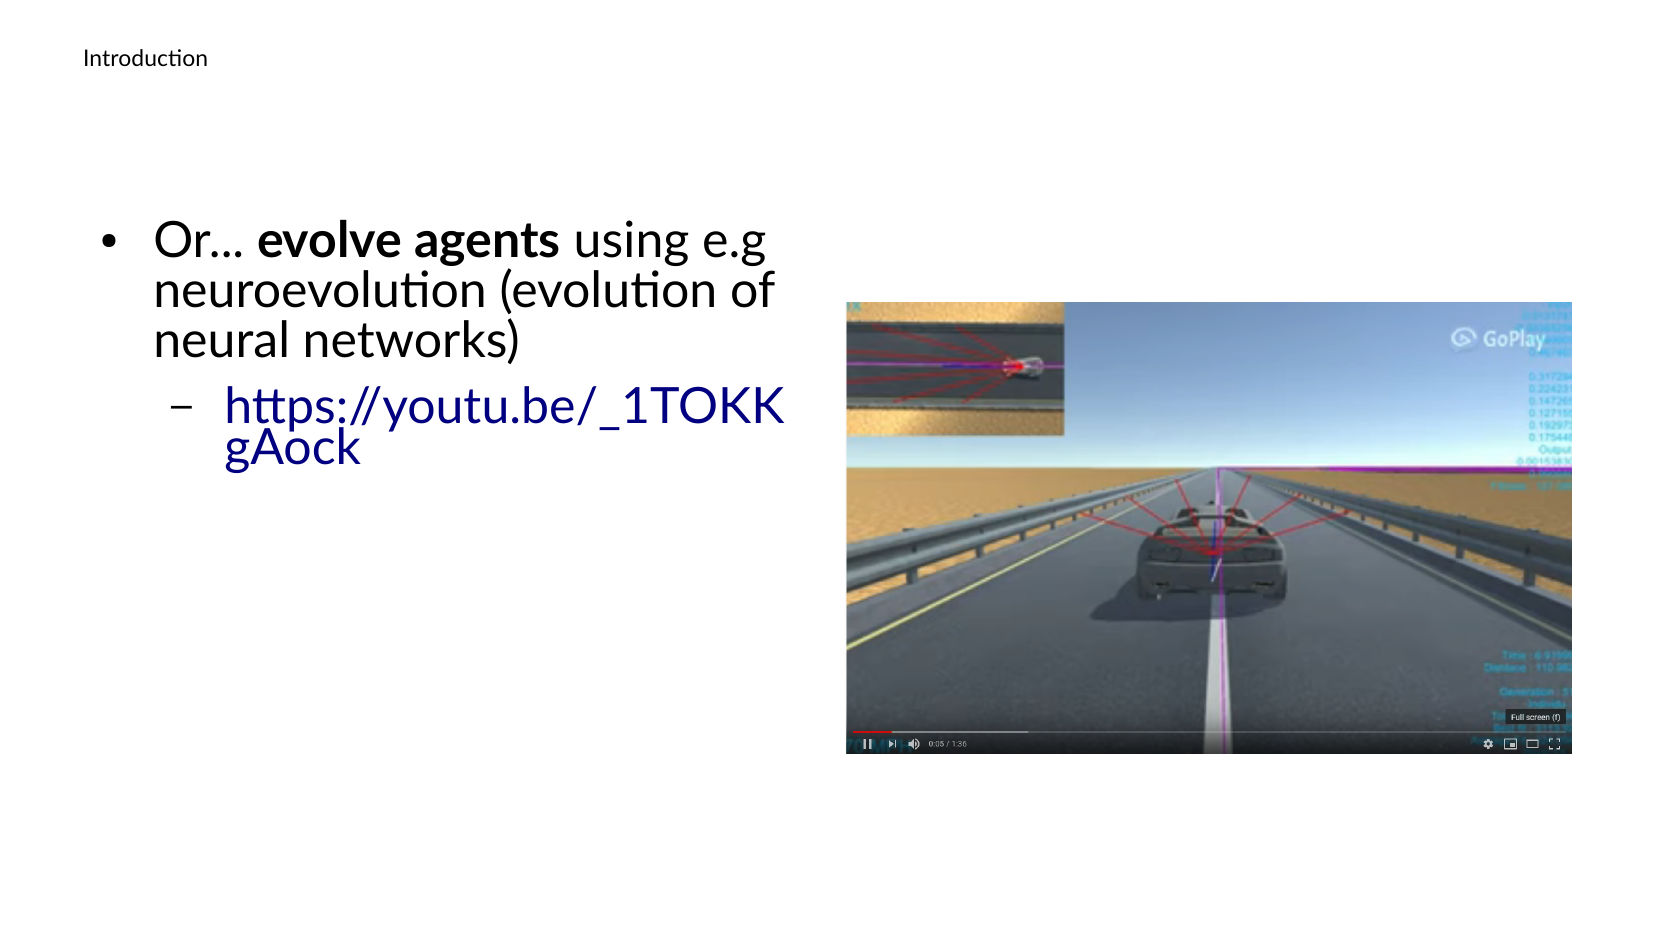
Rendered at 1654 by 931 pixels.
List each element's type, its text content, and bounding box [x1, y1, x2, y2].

title Introduction [83, 0, 1571, 119]
list Or... evolve agents using e.g neuroevolution (evolution of neural networks) https://youtu.be/_1TOKKgAock [82, 217, 809, 839]
picture [845, 216, 1572, 839]
